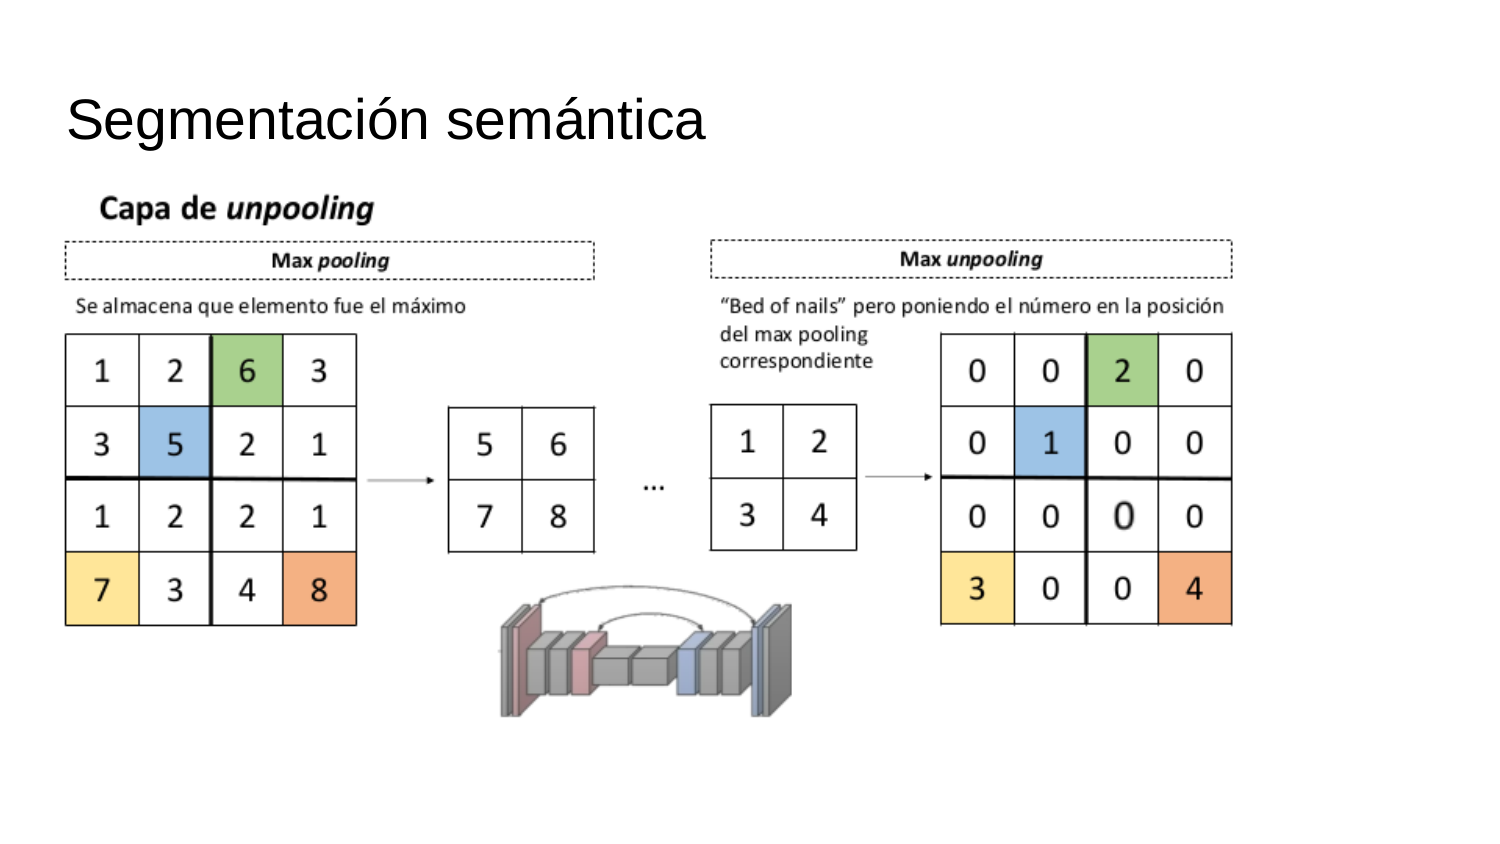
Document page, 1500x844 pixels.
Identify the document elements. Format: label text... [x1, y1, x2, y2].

picture [51, 188, 1250, 722]
title Segmentación semántica [51, 72, 1449, 167]
